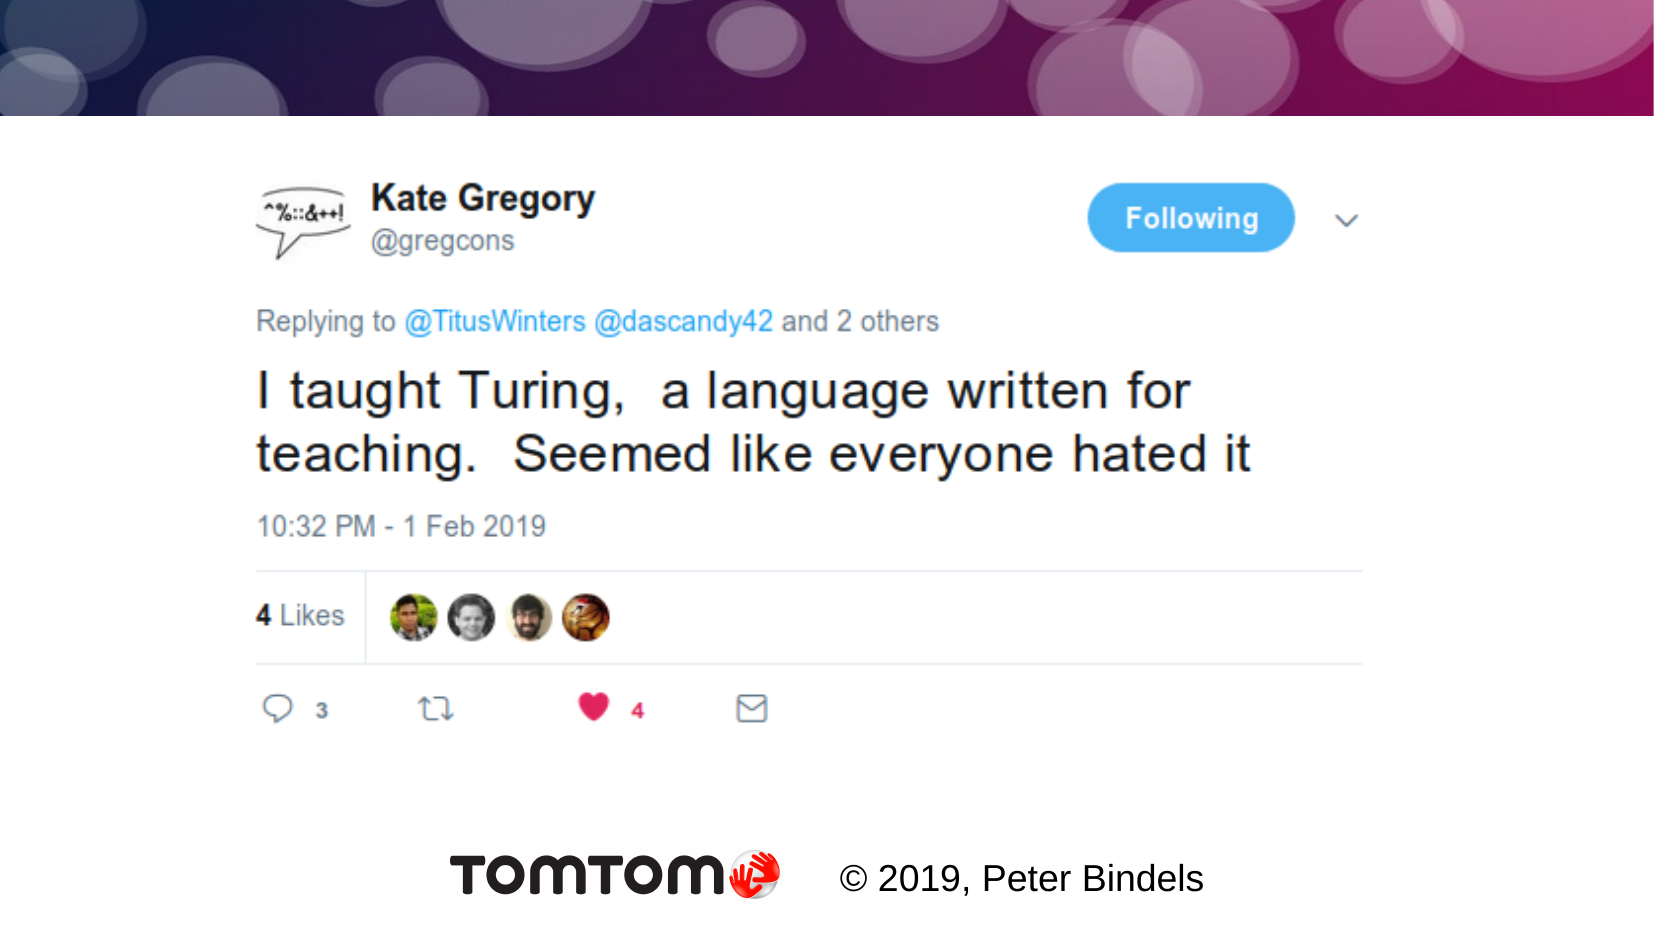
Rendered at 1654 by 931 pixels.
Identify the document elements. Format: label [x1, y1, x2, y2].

picture [450, 847, 784, 906]
picture [0, 0, 1654, 116]
picture [196, 165, 1441, 757]
